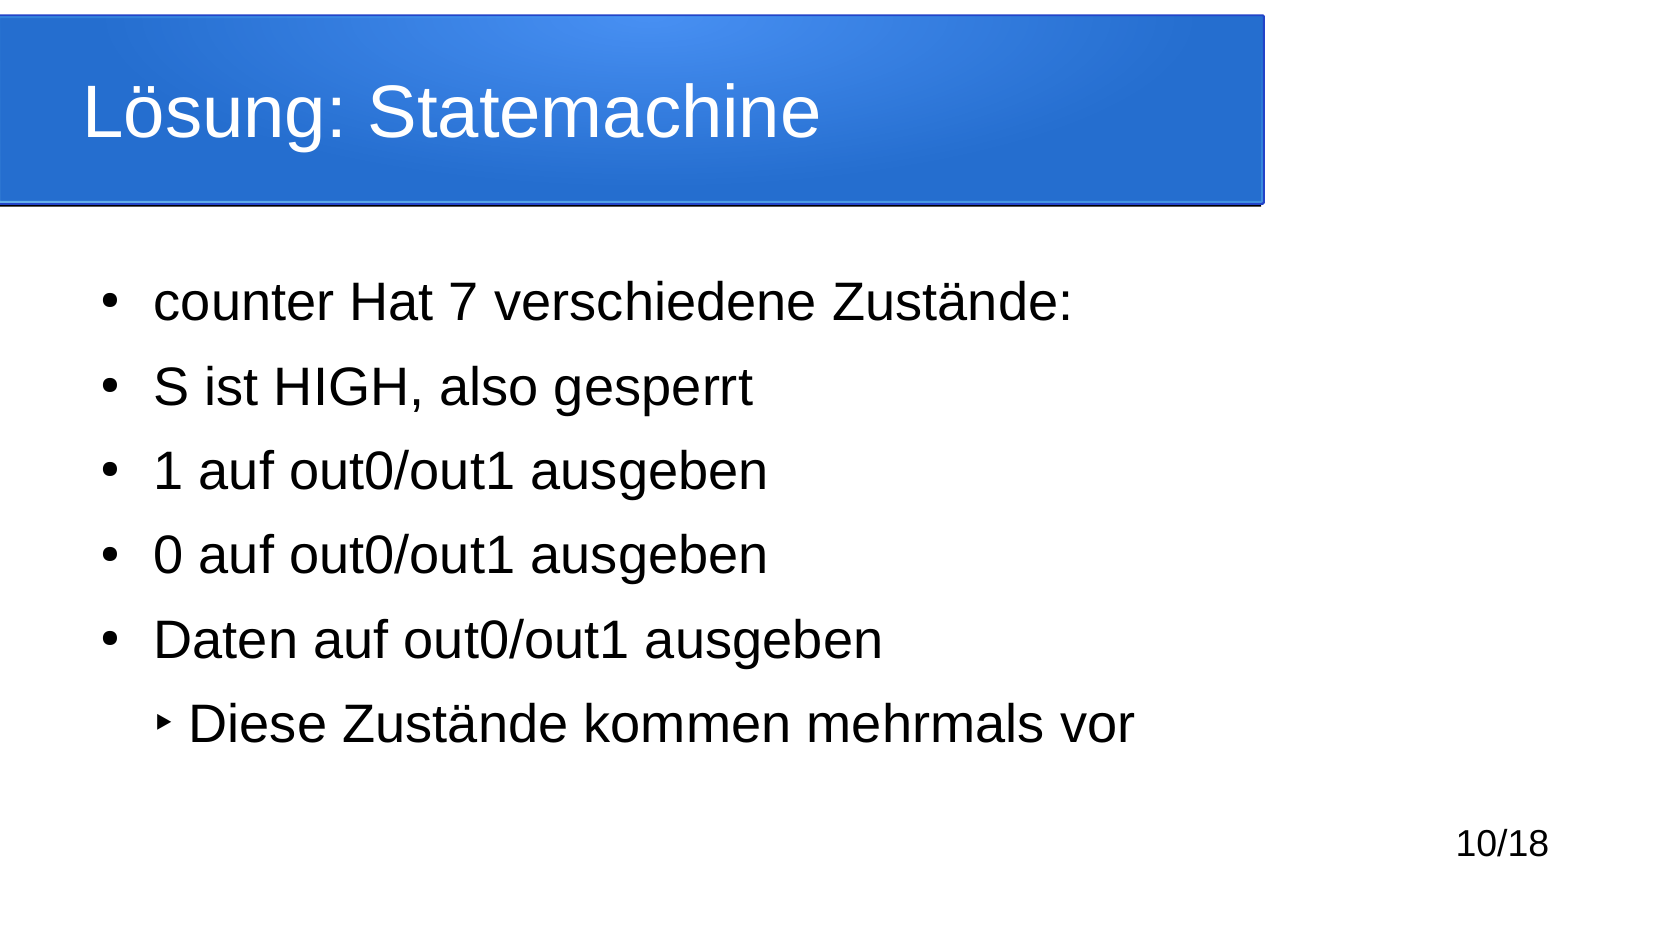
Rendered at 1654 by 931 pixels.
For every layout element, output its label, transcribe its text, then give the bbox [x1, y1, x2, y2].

list counter Hat 7 verschiedene Zustände: S ist HIGH, also gesperrt 1 auf out0/out1 ausgeben 0 auf out0/out1 ausgeben Daten auf out0/out1 ausgeben ‣ Diese Zustände kommen mehrmals vor [82, 271, 1571, 764]
text_box 10/18 [1440, 814, 1630, 874]
title Lösung: Statemachine [82, 35, 1235, 189]
